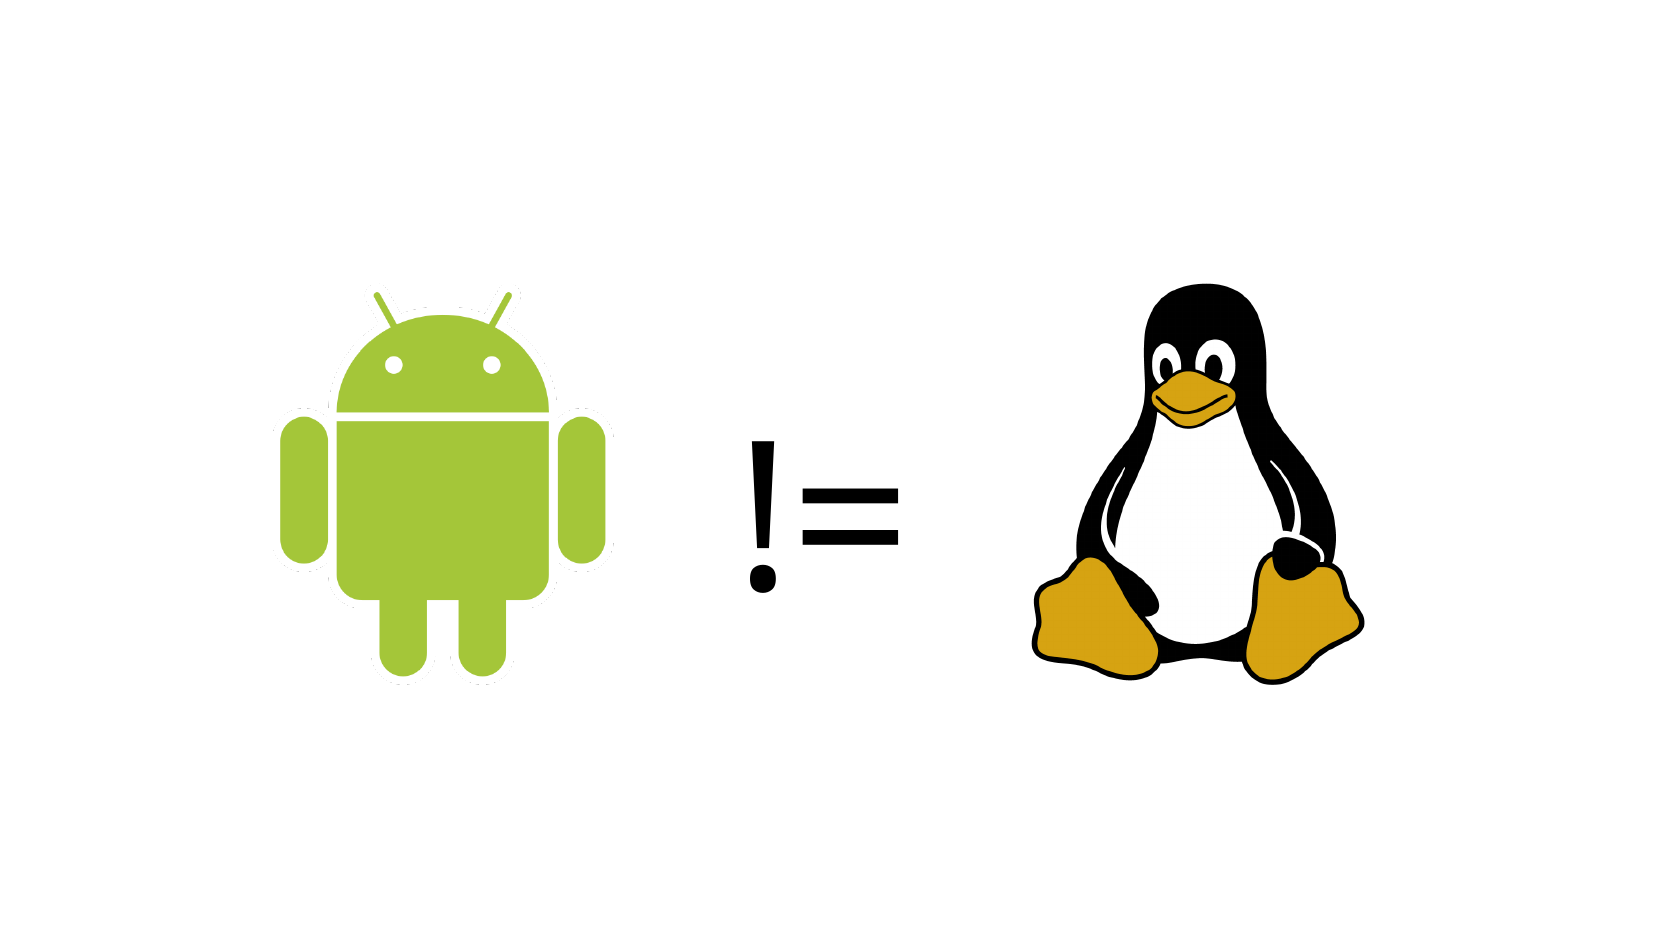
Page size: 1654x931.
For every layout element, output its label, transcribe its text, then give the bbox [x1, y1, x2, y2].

picture [271, 283, 614, 686]
text_box != [720, 360, 926, 609]
picture [1031, 283, 1365, 686]
